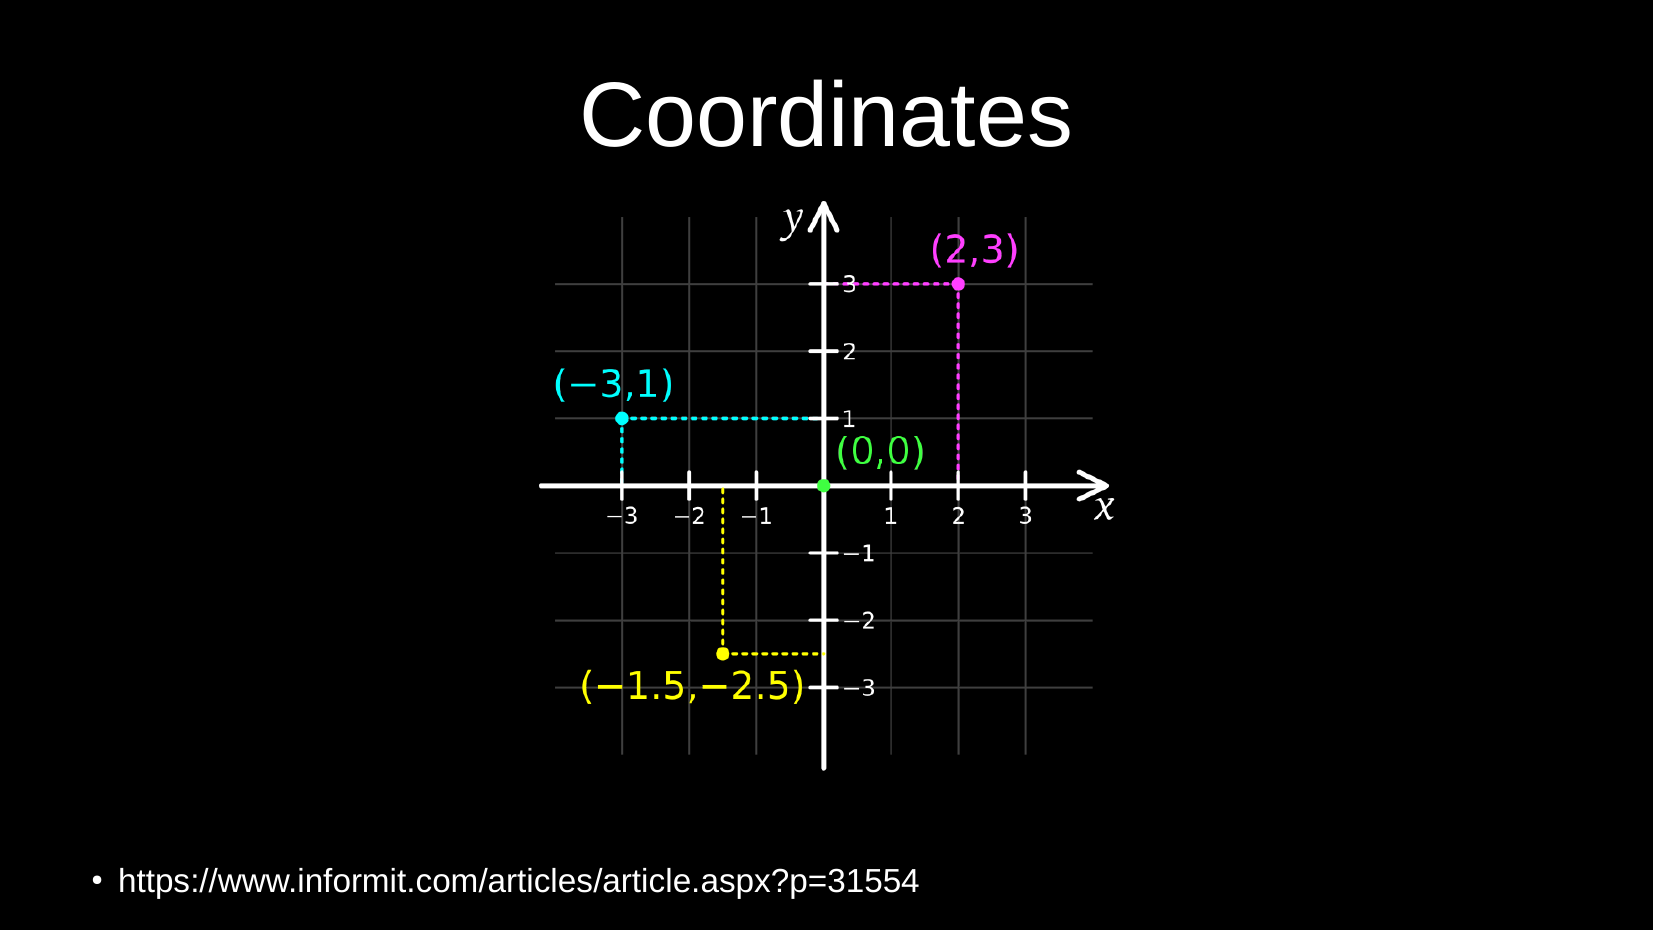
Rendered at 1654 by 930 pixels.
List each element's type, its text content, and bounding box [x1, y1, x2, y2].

picture [487, 149, 1159, 821]
list https://www.informit.com/articles/article.aspx?p=31554 [82, 862, 1571, 901]
title Coordinates [82, 37, 1571, 193]
